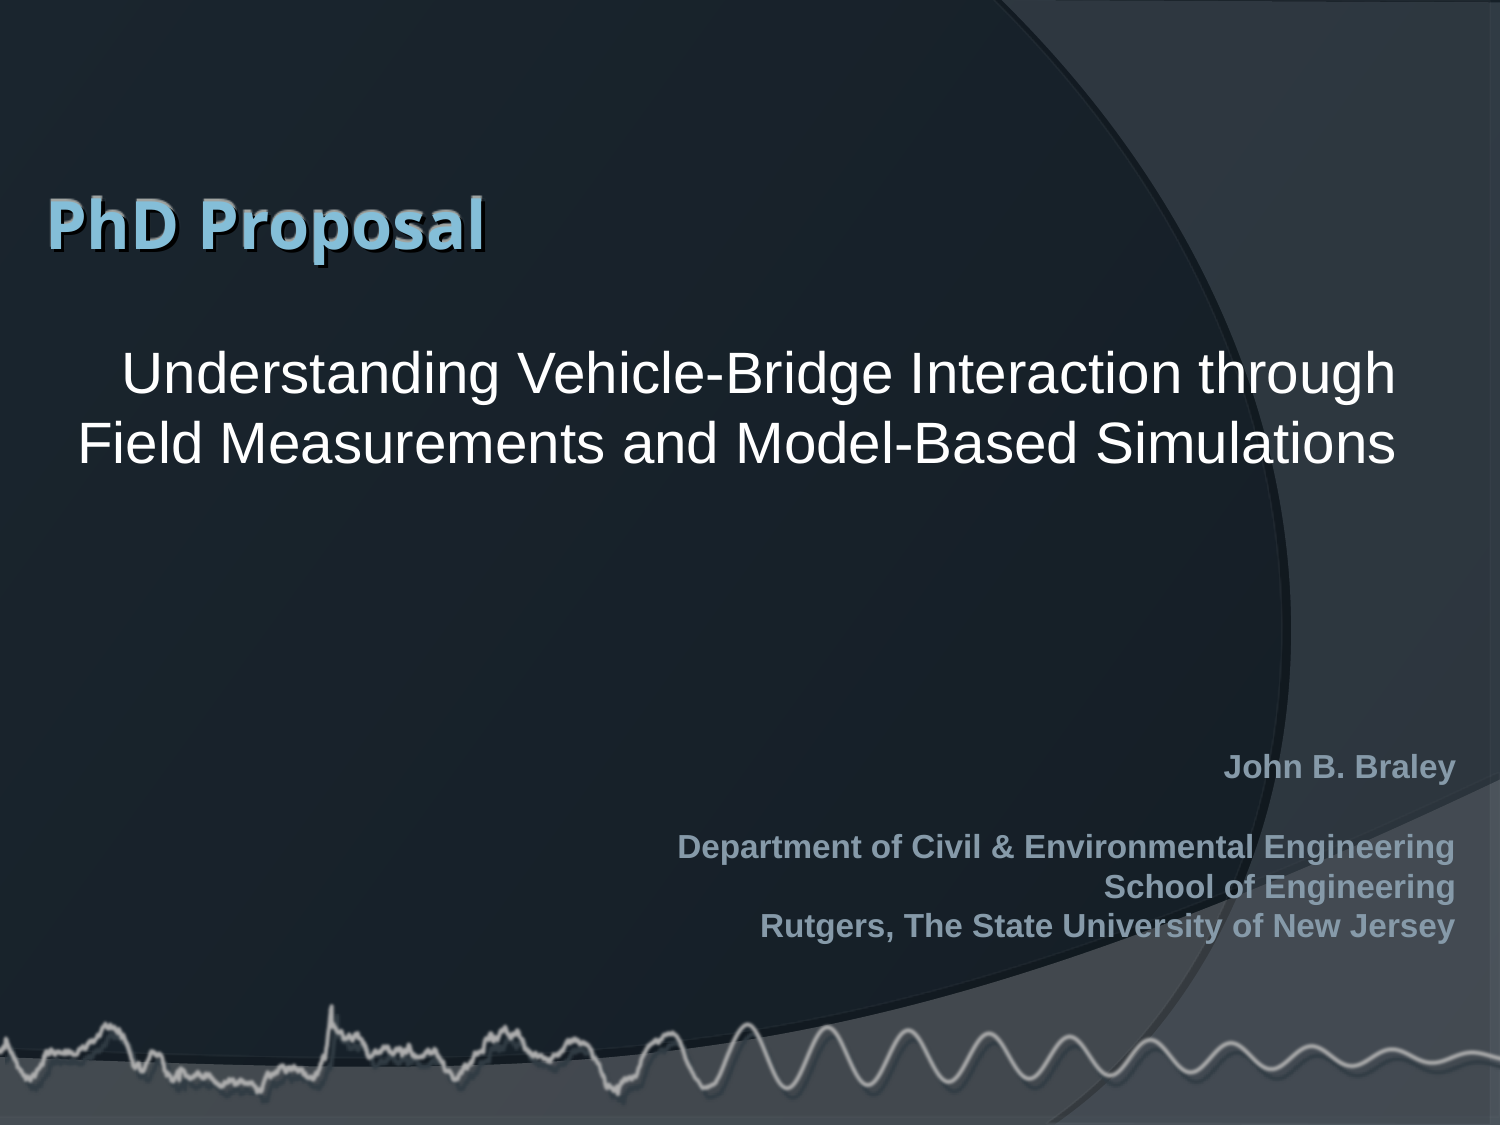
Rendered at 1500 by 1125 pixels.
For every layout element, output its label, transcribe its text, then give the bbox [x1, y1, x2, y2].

title PhD Proposal [37, 174, 1476, 325]
picture [0, 975, 1500, 1125]
text_box John B. Braley Department of Civil & Environmental Engineering School of Engineering Rutgers, The State University of New Jersey [662, 737, 1475, 995]
subtitle Understanding Vehicle-Bridge Interaction through Field Measurements and Model-Based Simulations [62, 287, 1475, 475]
